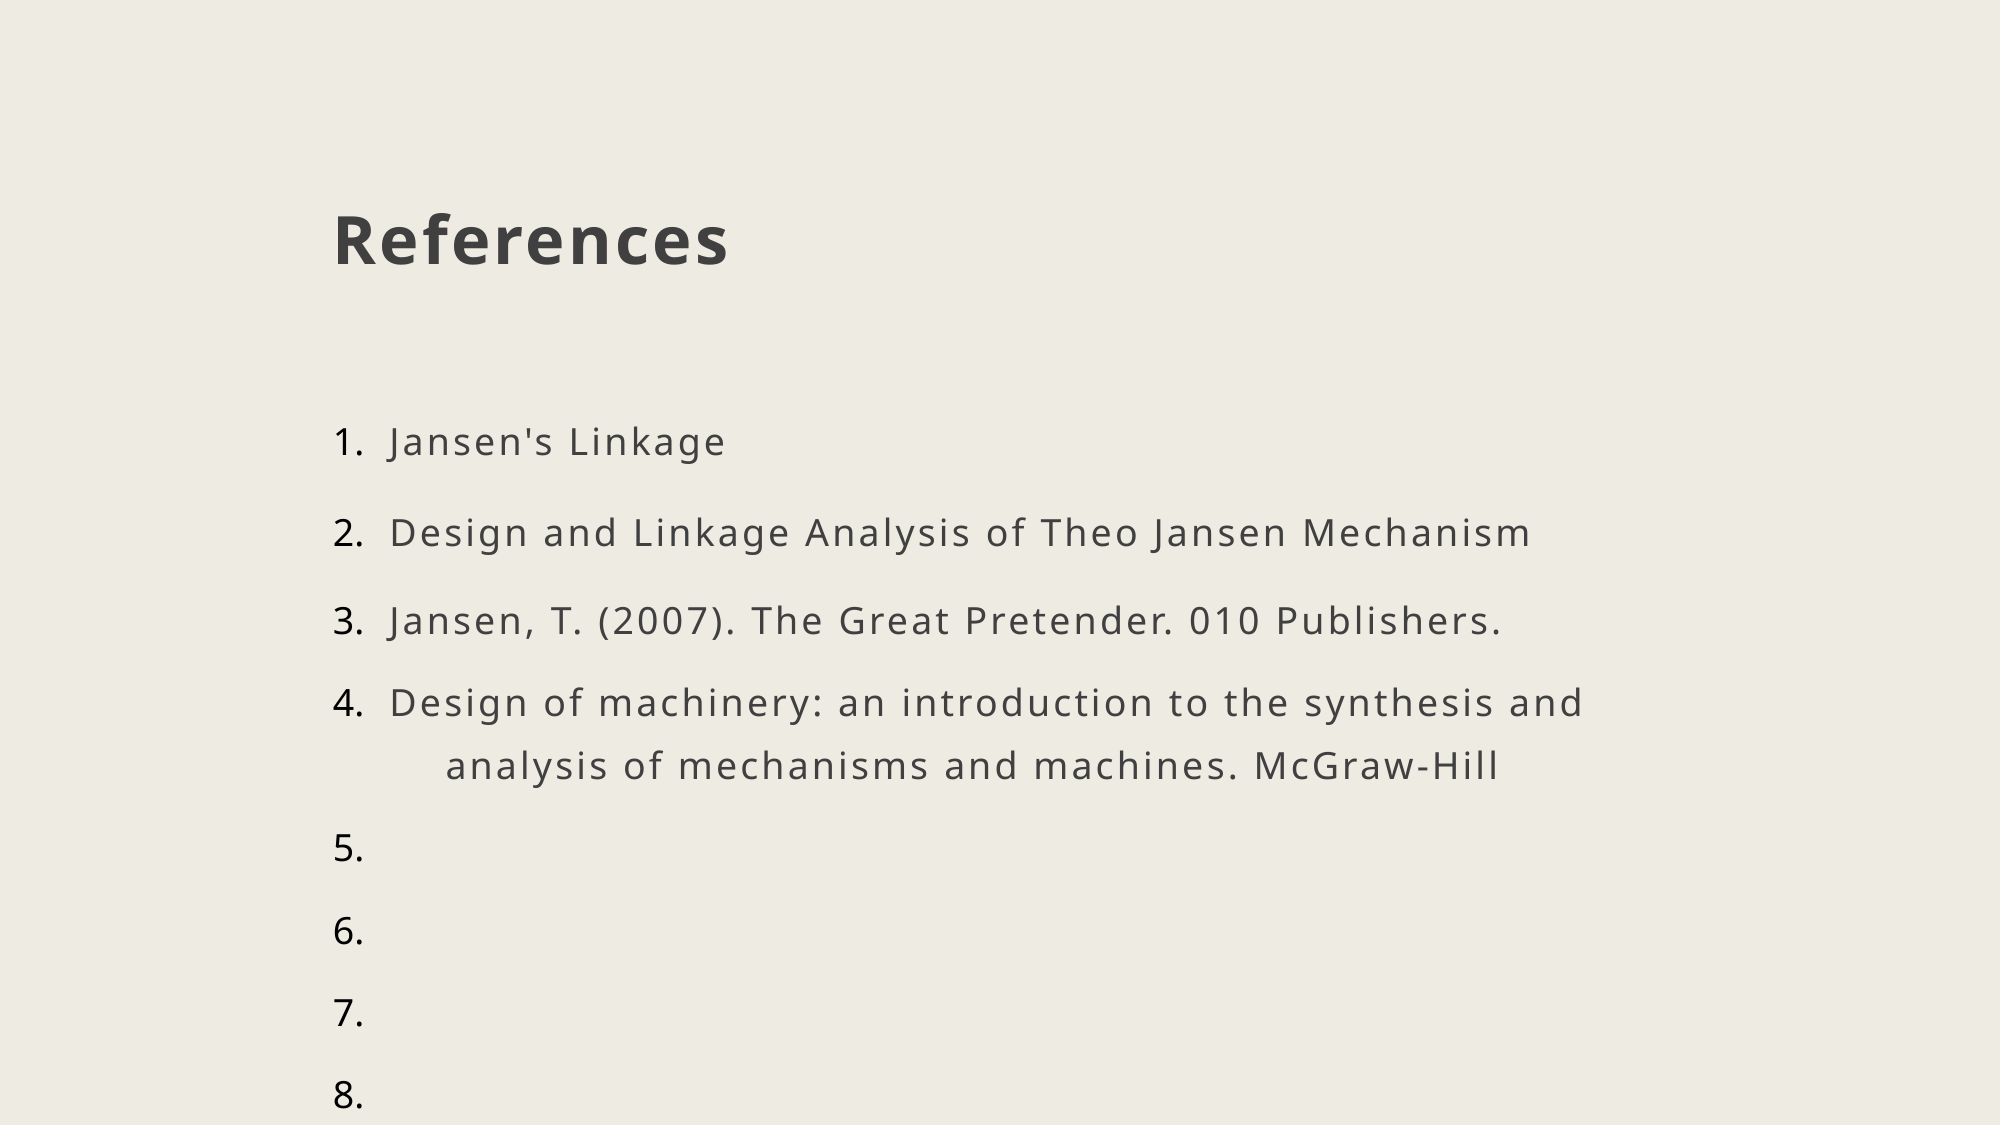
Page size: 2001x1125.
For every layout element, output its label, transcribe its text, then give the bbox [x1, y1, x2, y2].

title References [315, 72, 1754, 294]
list Jansen's Linkage Design and Linkage Analysis of Theo Jansen Mechanism Jansen, T. (2007). The Great Pretender. 010 Publishers. Design of machinery: an introduction to the synthesis and analysis of mechanisms and machines. McGraw-Hill [315, 379, 1754, 979]
